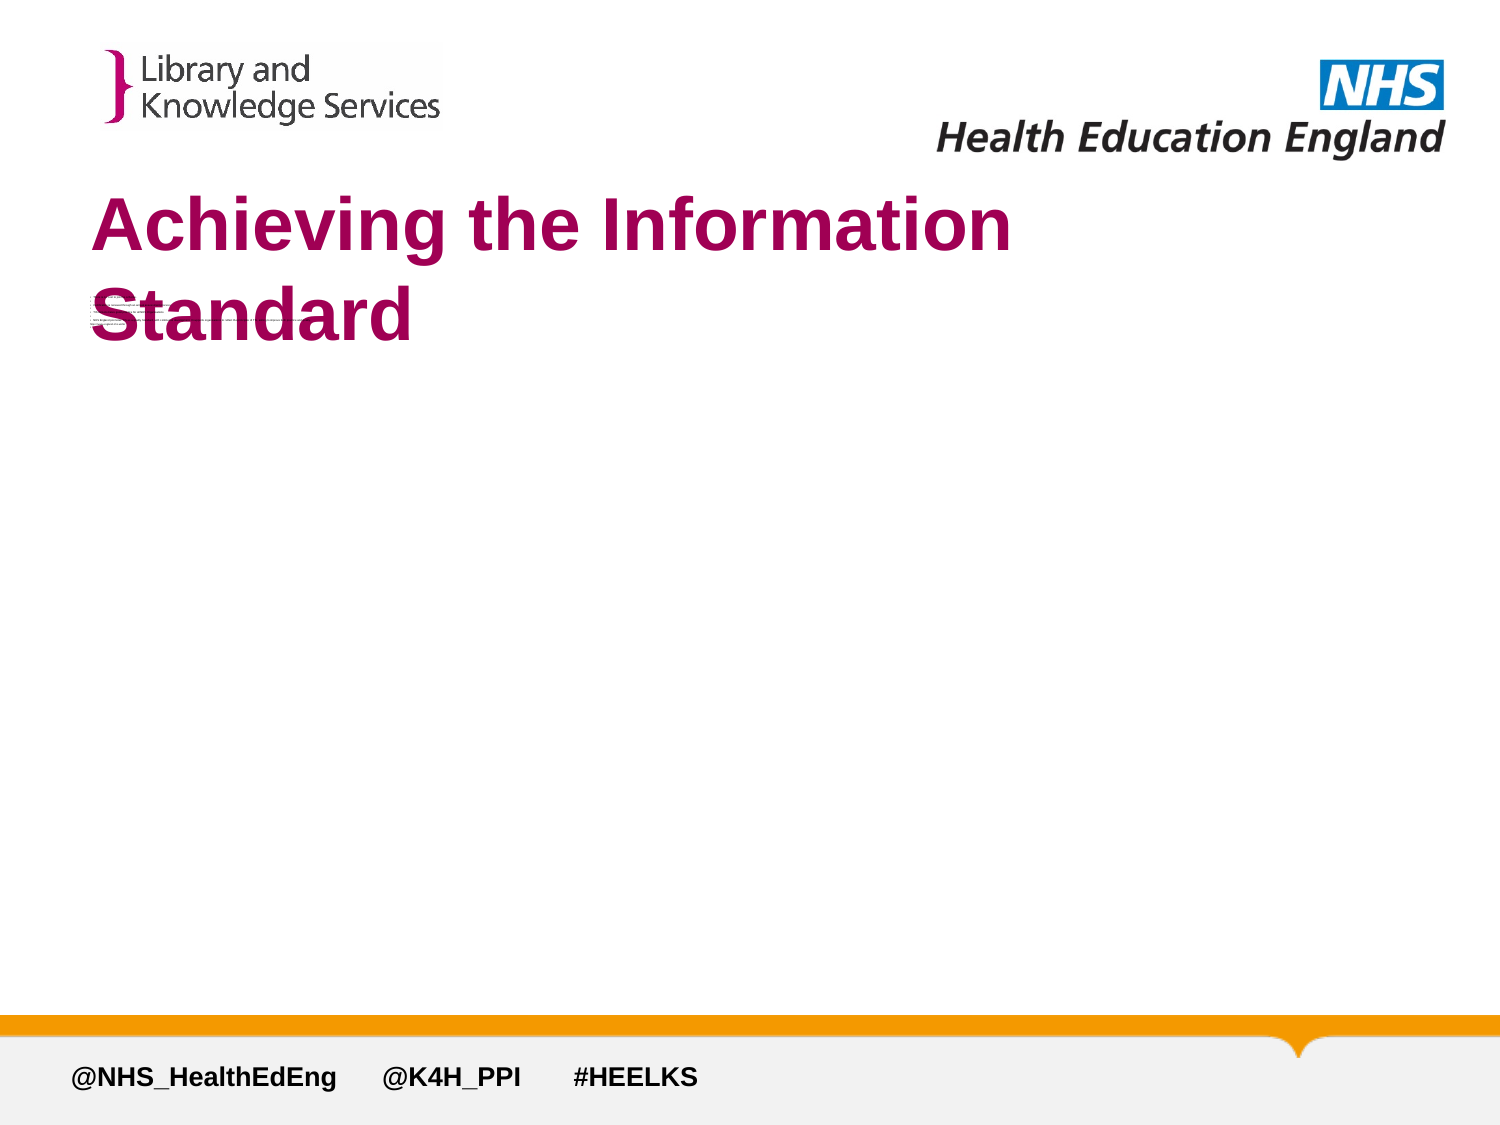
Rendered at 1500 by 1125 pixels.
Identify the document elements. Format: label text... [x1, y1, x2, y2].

list There is no cost to join the scheme. Certification is renewed through an annual assessment process. TIS demonstrates good practice for all NHS Organisations NHS England promotes TIS as a quality Standard, with continuous development. It supports organisations to reflect the principles of TIS, aiming to improve both practice and quality. https://www.england.nhs.uk/tis/ [75, 303, 1457, 991]
title Achieving the Information Standard [75, 168, 1407, 280]
picture [100, 42, 443, 131]
text_box @NHS_HealthEdEng @K4H_PPI #HEELKS [55, 1052, 932, 1113]
